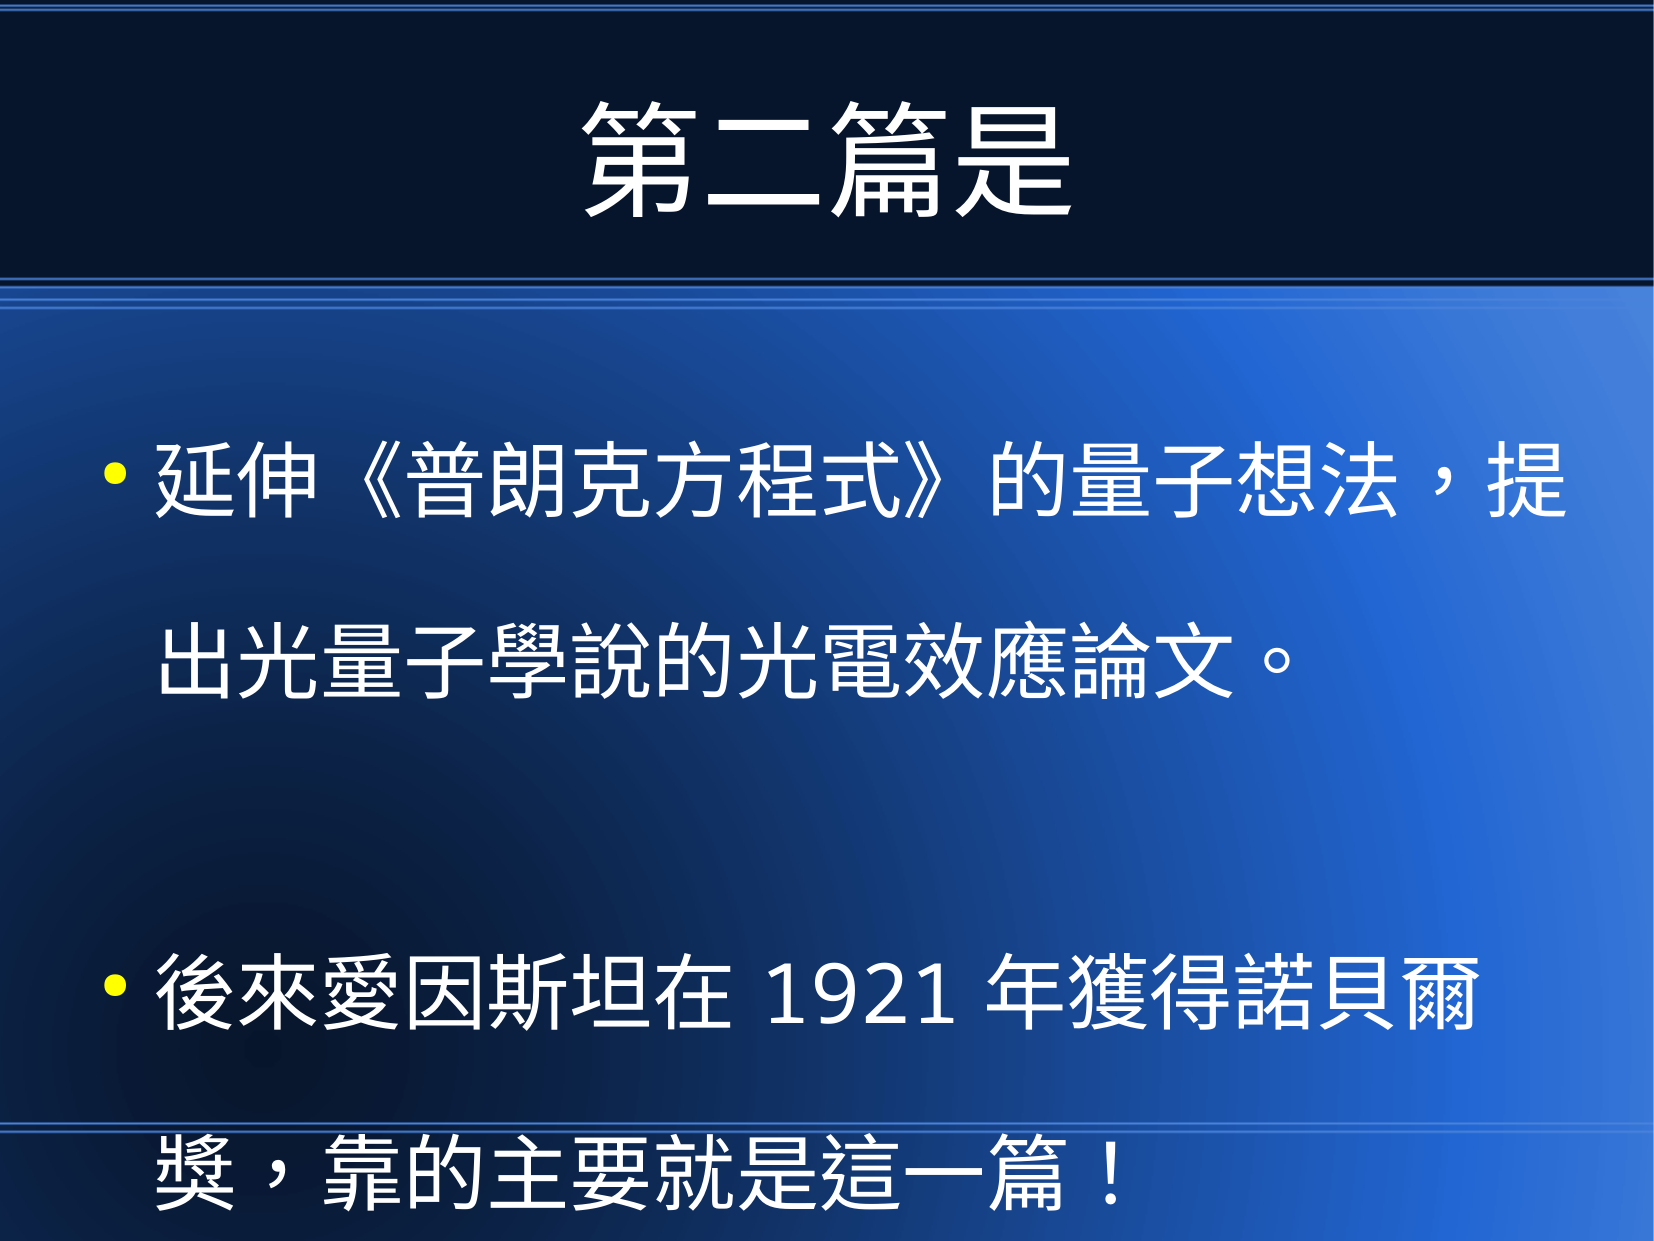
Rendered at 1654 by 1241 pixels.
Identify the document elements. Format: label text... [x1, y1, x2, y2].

list 延伸《普朗克方程式》的量子想法，提出光量子學說的光電效應論文。 後來愛因斯坦在1921年獲得諾貝爾獎，靠的主要就是這一篇！ [82, 355, 1571, 1241]
picture [0, 0, 1654, 1241]
title 第二篇是 [82, 49, 1571, 257]
